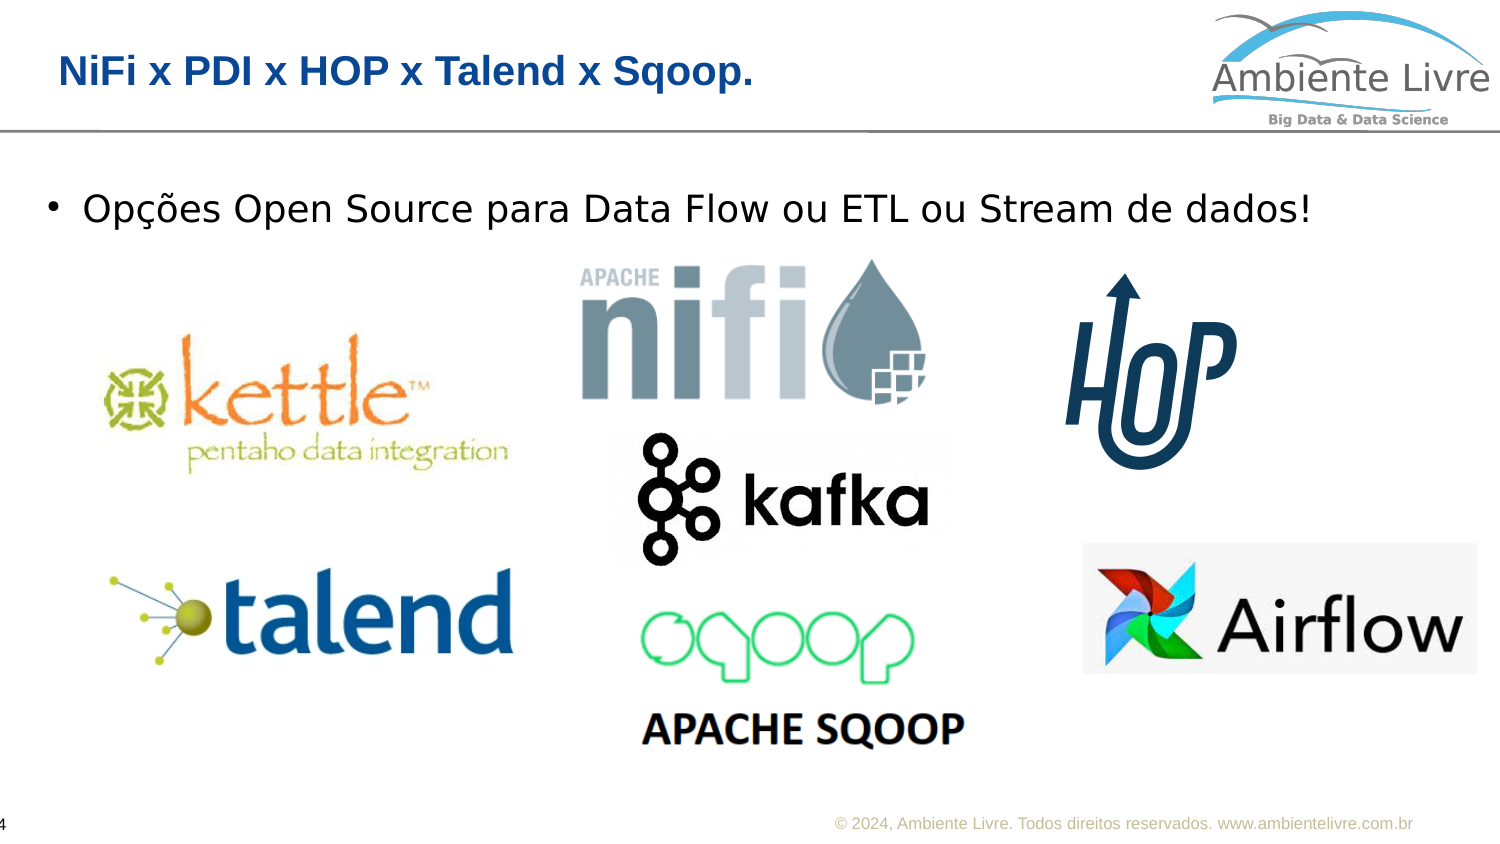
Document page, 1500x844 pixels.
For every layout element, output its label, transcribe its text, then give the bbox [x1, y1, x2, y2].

picture [1212, 11, 1489, 127]
picture [1083, 543, 1477, 674]
picture [82, 528, 556, 697]
picture [566, 578, 1039, 780]
picture [85, 258, 1313, 567]
title NiFi x PDI x HOP x Talend x Sqoop. [43, 8, 1127, 129]
text_box Opções Open Source para Data Flow ou ETL ou Stream de dados! [32, 178, 1347, 238]
